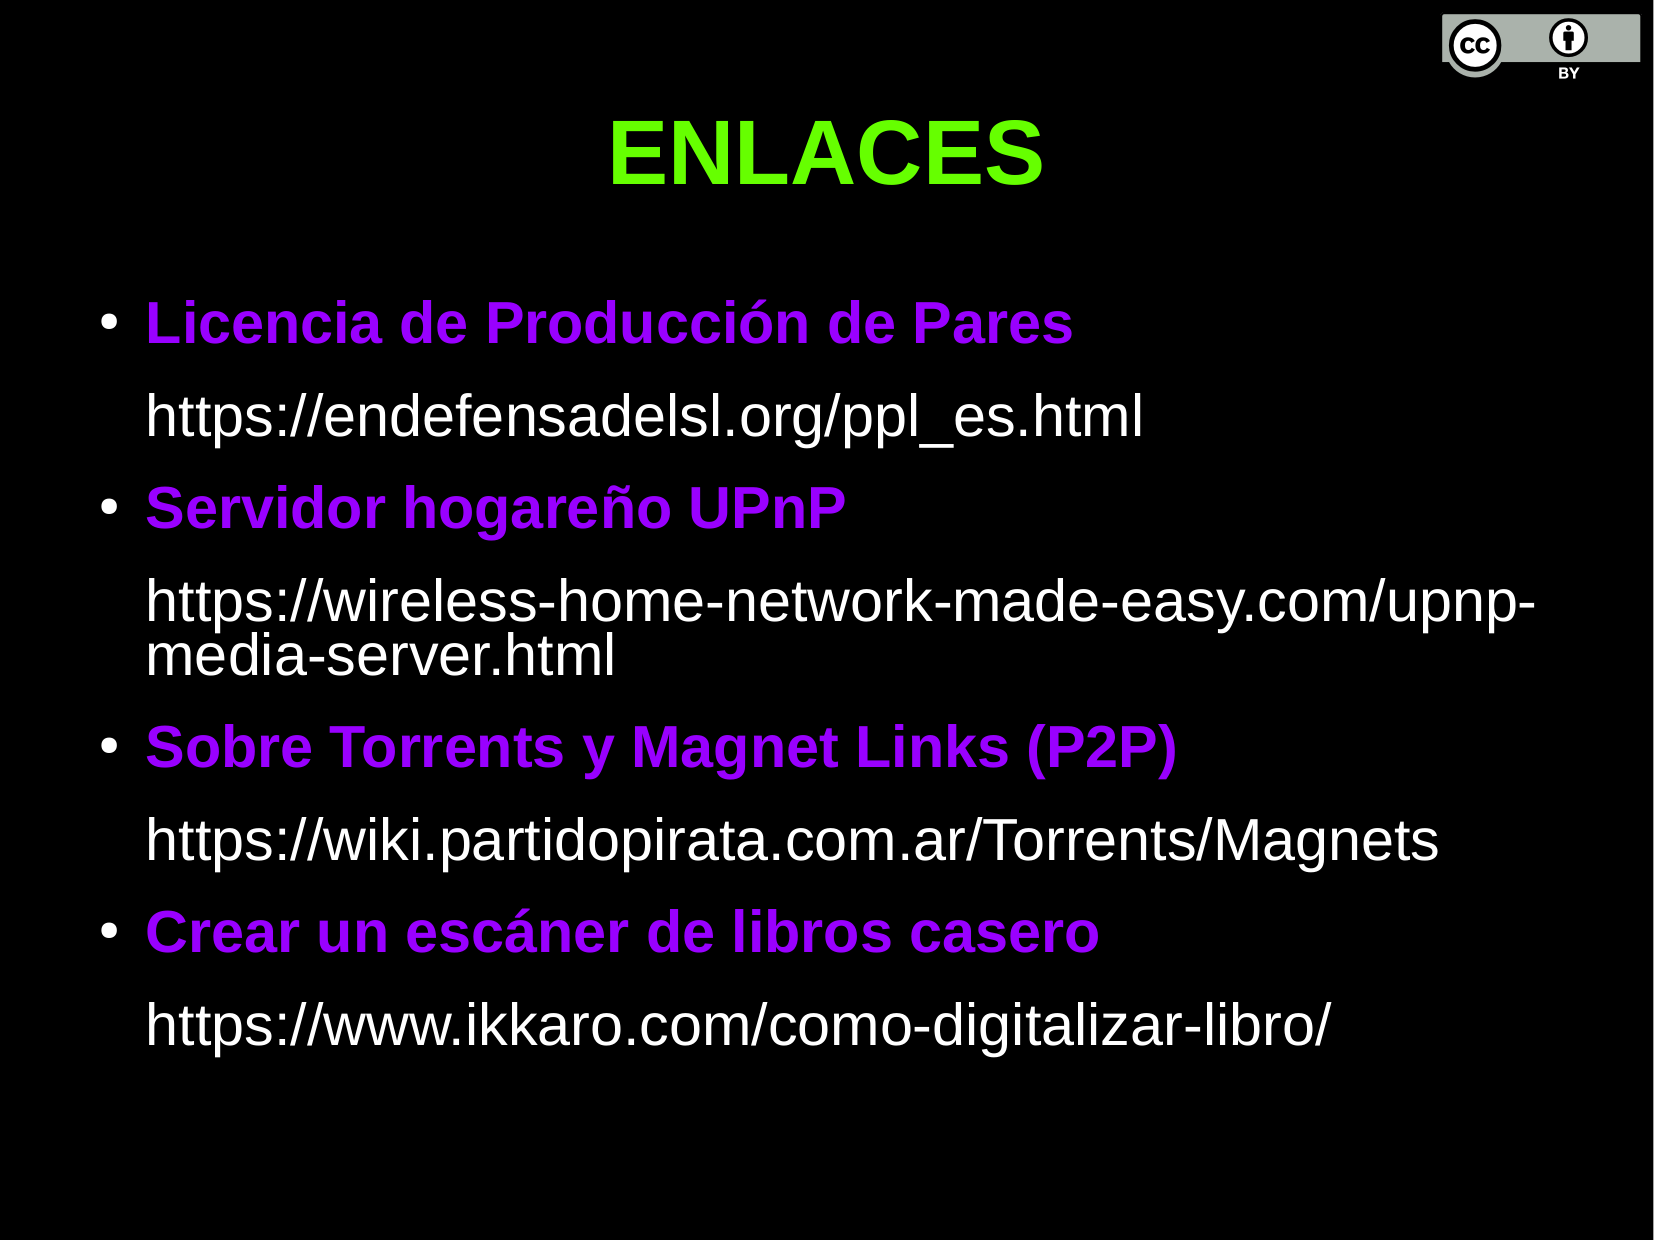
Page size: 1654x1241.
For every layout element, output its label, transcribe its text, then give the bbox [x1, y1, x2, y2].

list Licencia de Producción de Pares https://endefensadelsl.org/ppl_es.html Servidor hogareño UPnP https://wireless-home-network-made-easy.com/upnp-media-server.html Sobre Torrents y Magnet Links (P2P) https://wiki.partidopirata.com.ar/Torrents/Magnets Crear un escáner de libros casero https://www.ikkaro.com/como-digitalizar-libro/ [82, 290, 1571, 1010]
title ENLACES [82, 49, 1571, 257]
picture [1440, 12, 1642, 83]
